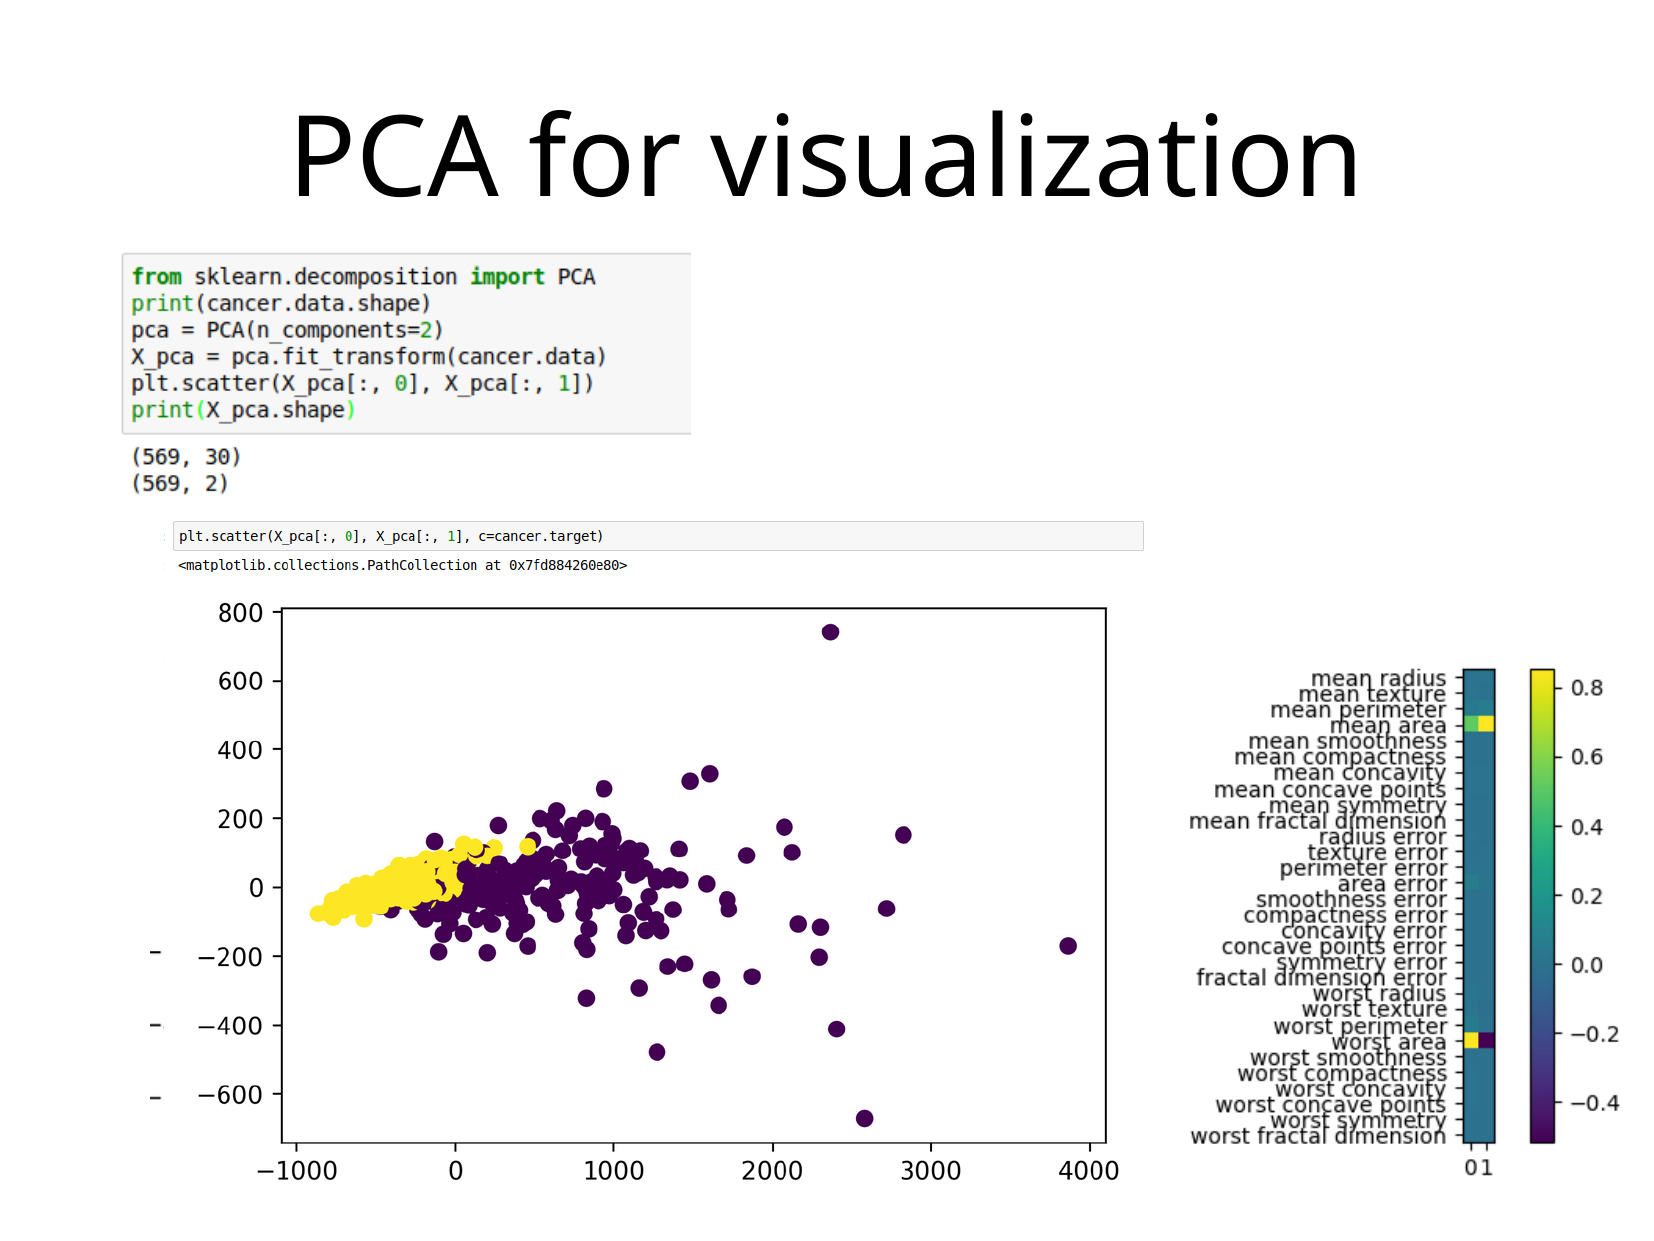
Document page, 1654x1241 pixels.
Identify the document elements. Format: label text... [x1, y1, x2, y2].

picture [111, 247, 691, 511]
picture [150, 513, 1156, 1201]
title PCA for visualization [82, 49, 1571, 257]
picture [1178, 644, 1654, 1191]
